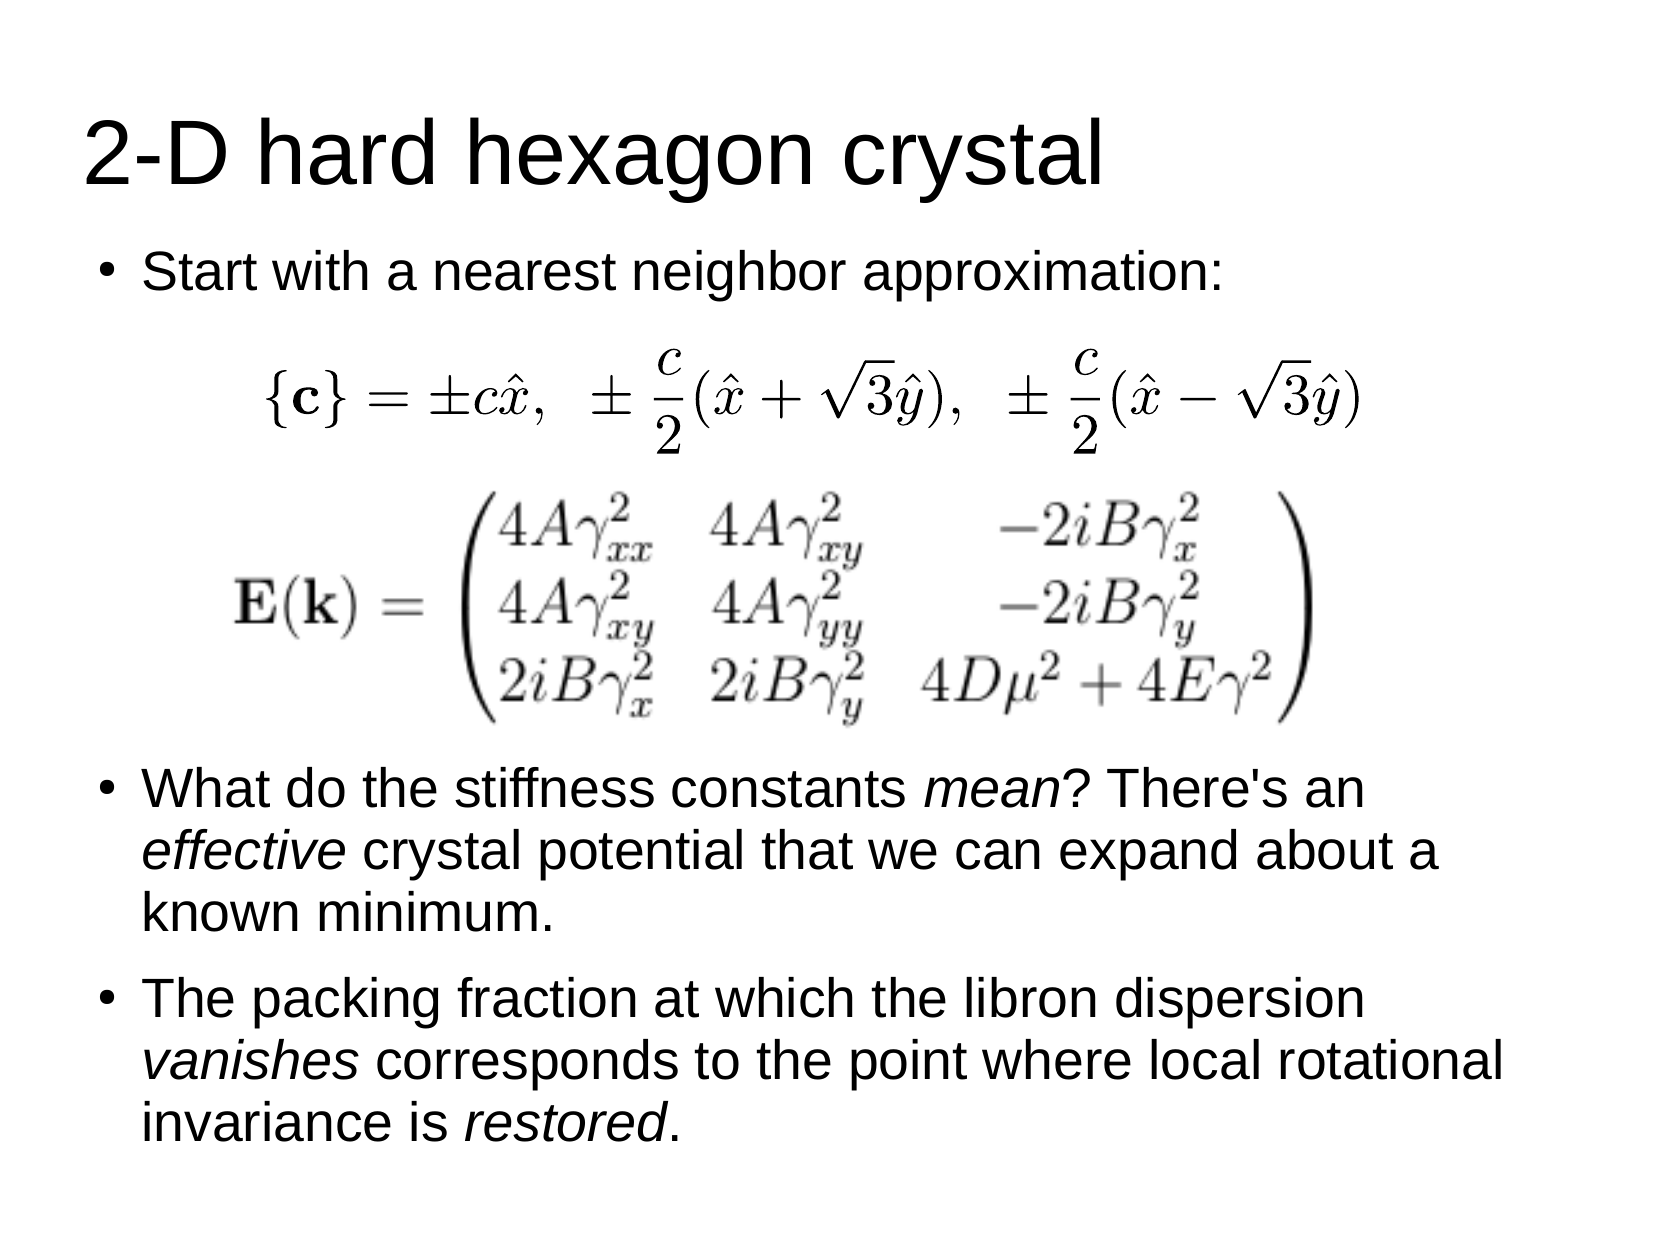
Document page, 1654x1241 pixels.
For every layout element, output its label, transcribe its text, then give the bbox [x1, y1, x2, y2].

list Start with a nearest neighbor approximation: What do the stiffness constants mean? There's an effective crystal potential that we can expand about a known minimum. The packing fraction at which the libron dispersion vanishes corresponds to the point where local rotational invariance is restored. [82, 240, 1571, 1156]
picture [210, 479, 1336, 734]
text_box [261, 348, 1365, 454]
title 2-D hard hexagon crystal [82, 49, 1571, 240]
